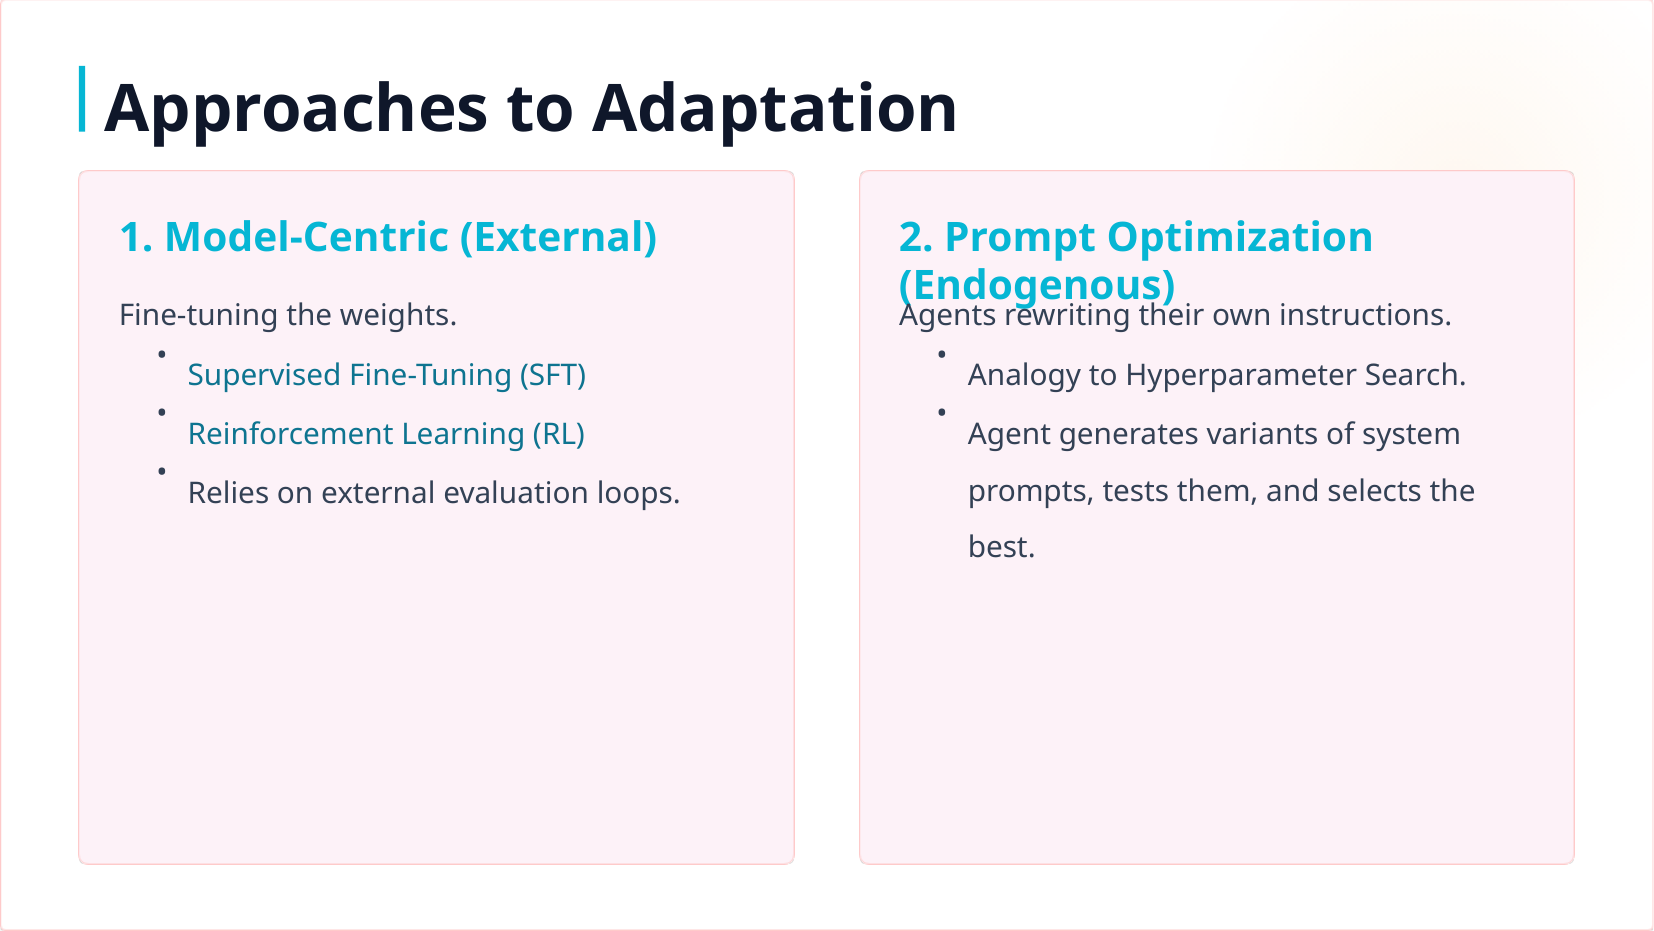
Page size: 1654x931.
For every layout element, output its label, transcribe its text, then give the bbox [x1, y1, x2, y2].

text_box • [936, 393, 950, 430]
text_box 2. Prompt Optimization (Endogenous) [899, 210, 1567, 309]
text_box • [156, 393, 170, 430]
text_box 1. Model-Centric (External) [118, 210, 787, 260]
text_box Agents rewriting their own instructions. [899, 275, 1535, 332]
picture [0, 0, 1654, 931]
text_box [78, 65, 86, 132]
text_box • [156, 335, 170, 371]
text_box • [156, 452, 170, 489]
text_box Analogy to Hyperparameter Search. [950, 335, 1535, 392]
text_box Fine-tuning the weights. [118, 275, 755, 332]
text_box Agent generates variants of system prompts, tests them, and selects the best. [950, 393, 1535, 564]
text_box Supervised Fine-Tuning (SFT) [170, 335, 755, 392]
text_box Approaches to Adaptation [104, 65, 1649, 145]
text_box Relies on external evaluation loops. [170, 452, 755, 510]
text_box • [936, 335, 950, 371]
text_box Reinforcement Learning (RL) [170, 393, 755, 451]
